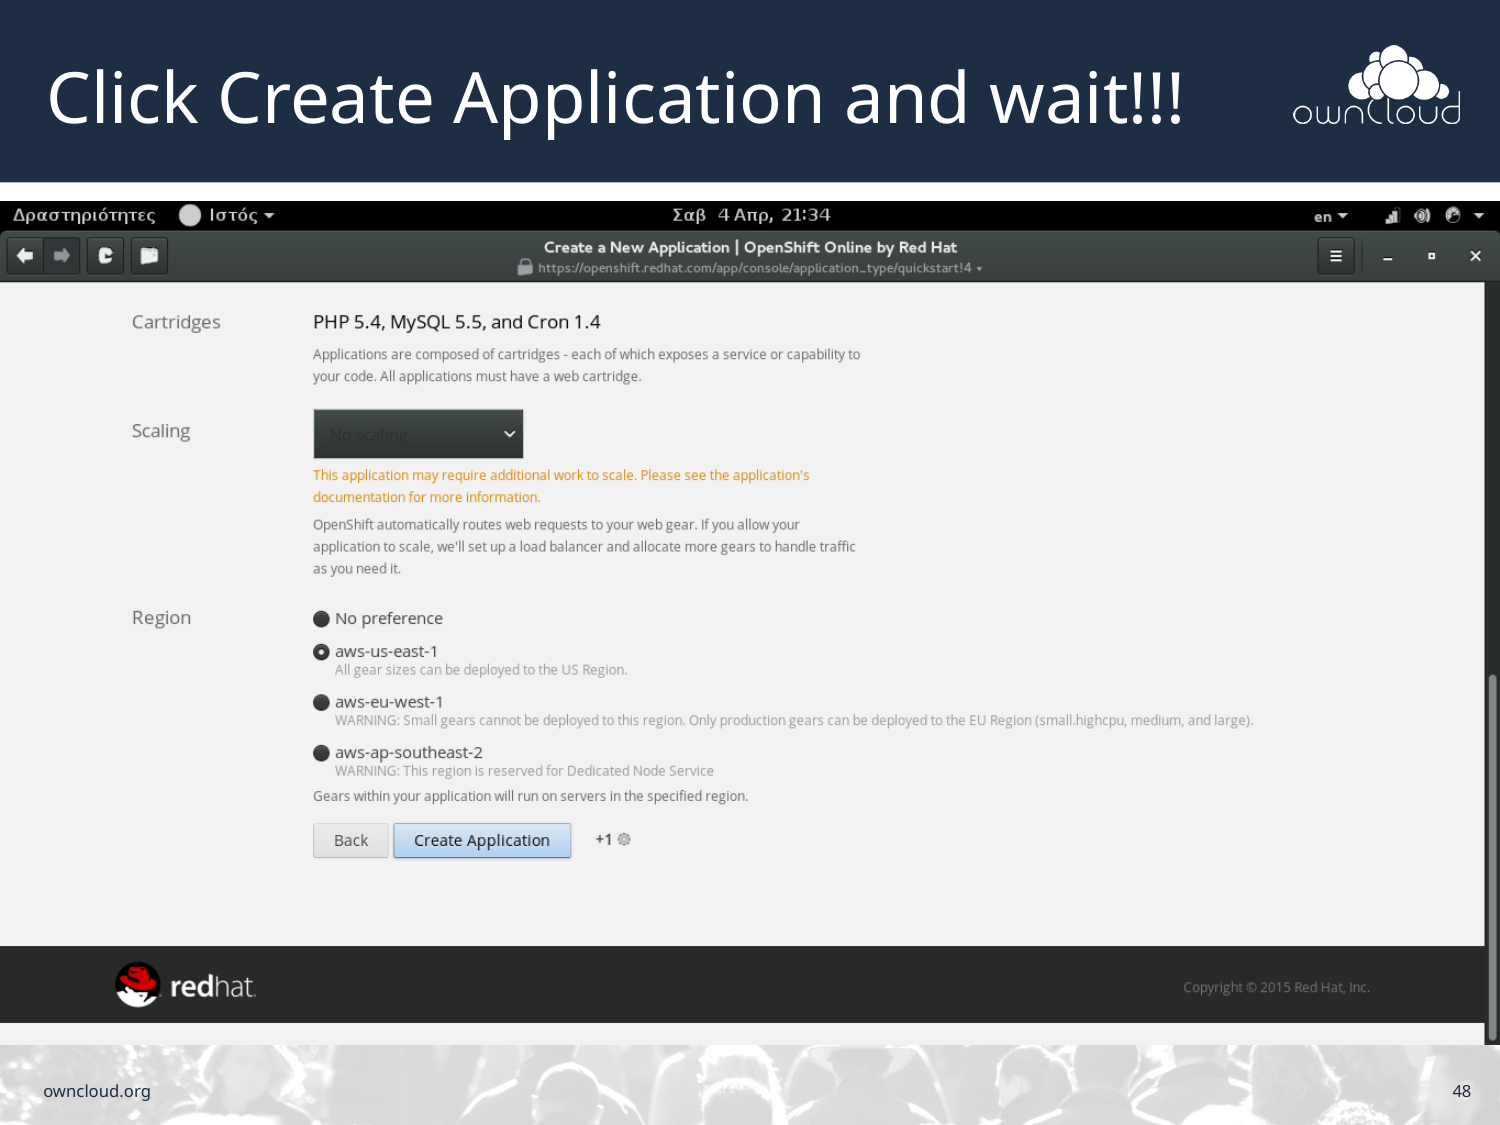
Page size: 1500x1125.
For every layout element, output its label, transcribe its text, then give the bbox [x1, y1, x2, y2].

picture [0, 201, 1500, 1125]
title Click Create Application and wait!!! [46, 5, 1258, 187]
picture [1293, 45, 1460, 124]
